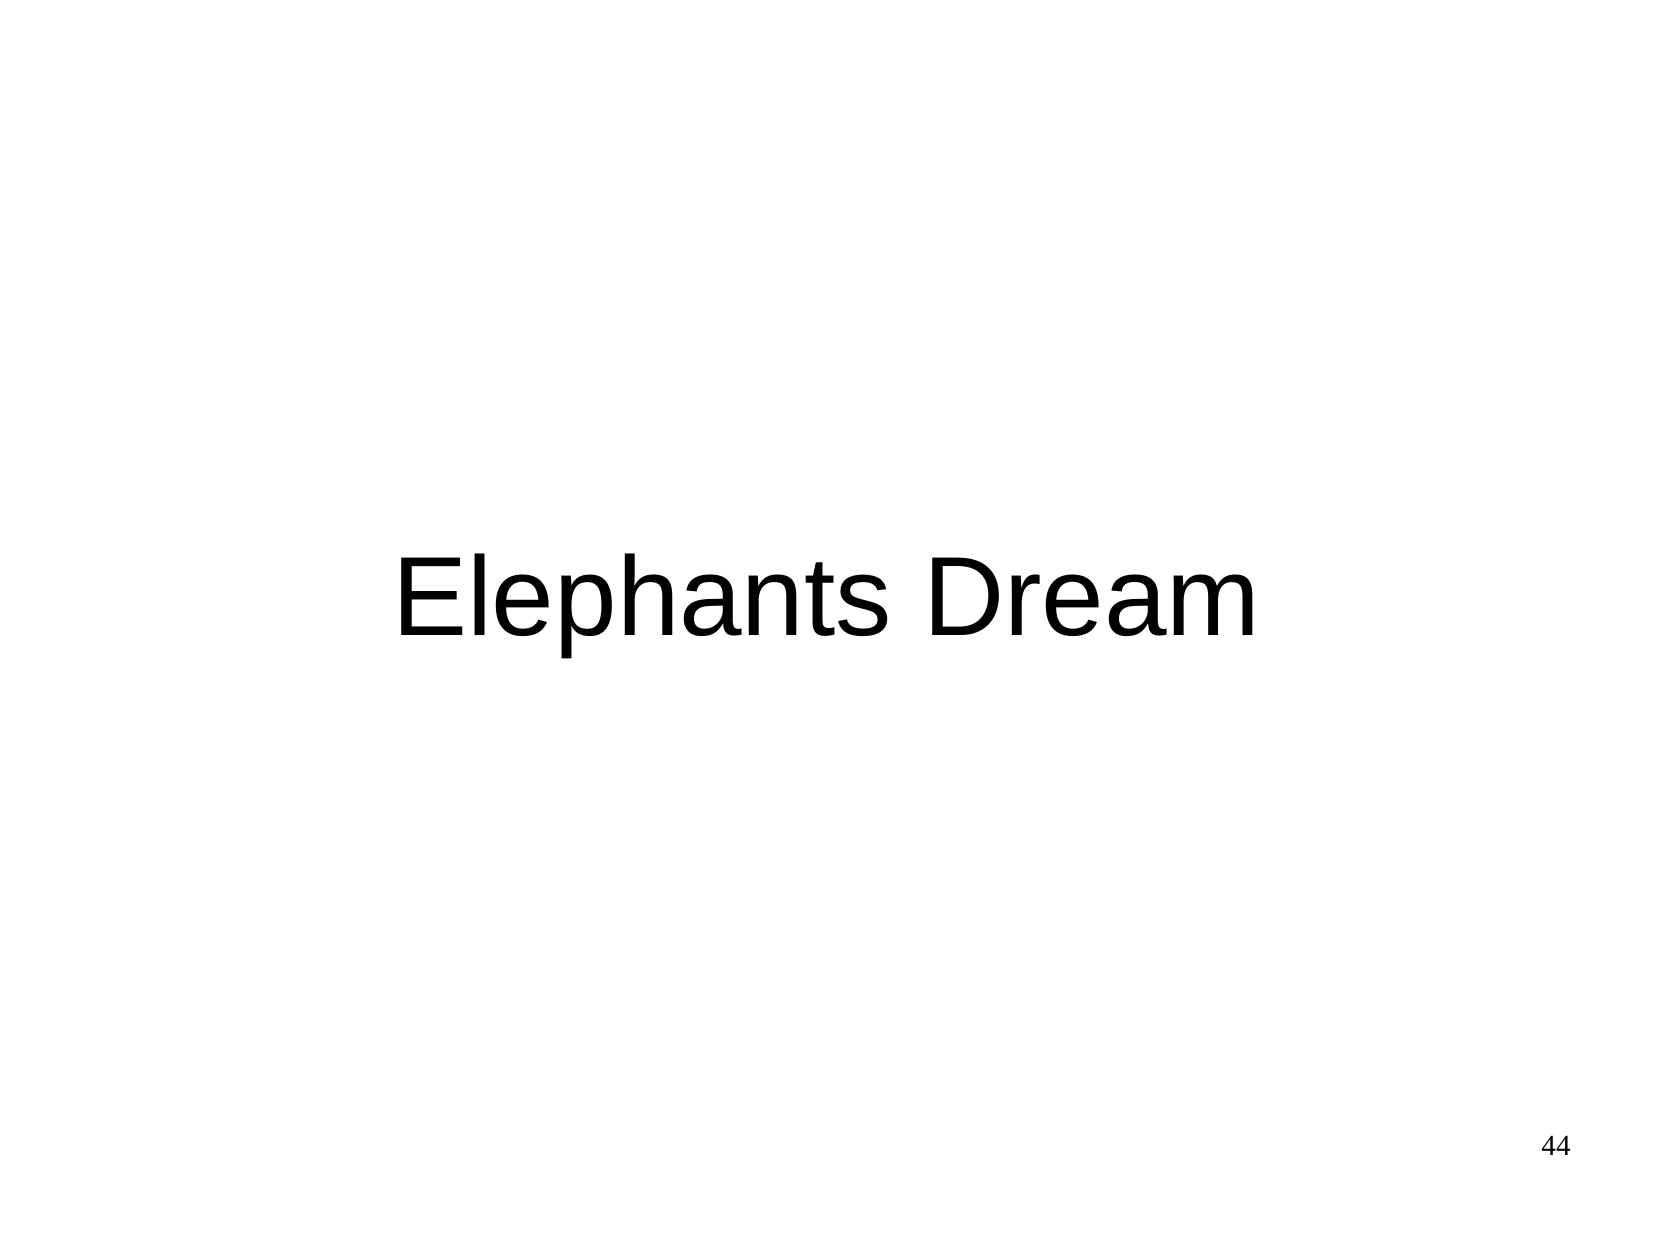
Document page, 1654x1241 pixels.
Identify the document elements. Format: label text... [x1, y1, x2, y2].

title Elephants Dream [82, 492, 1571, 700]
